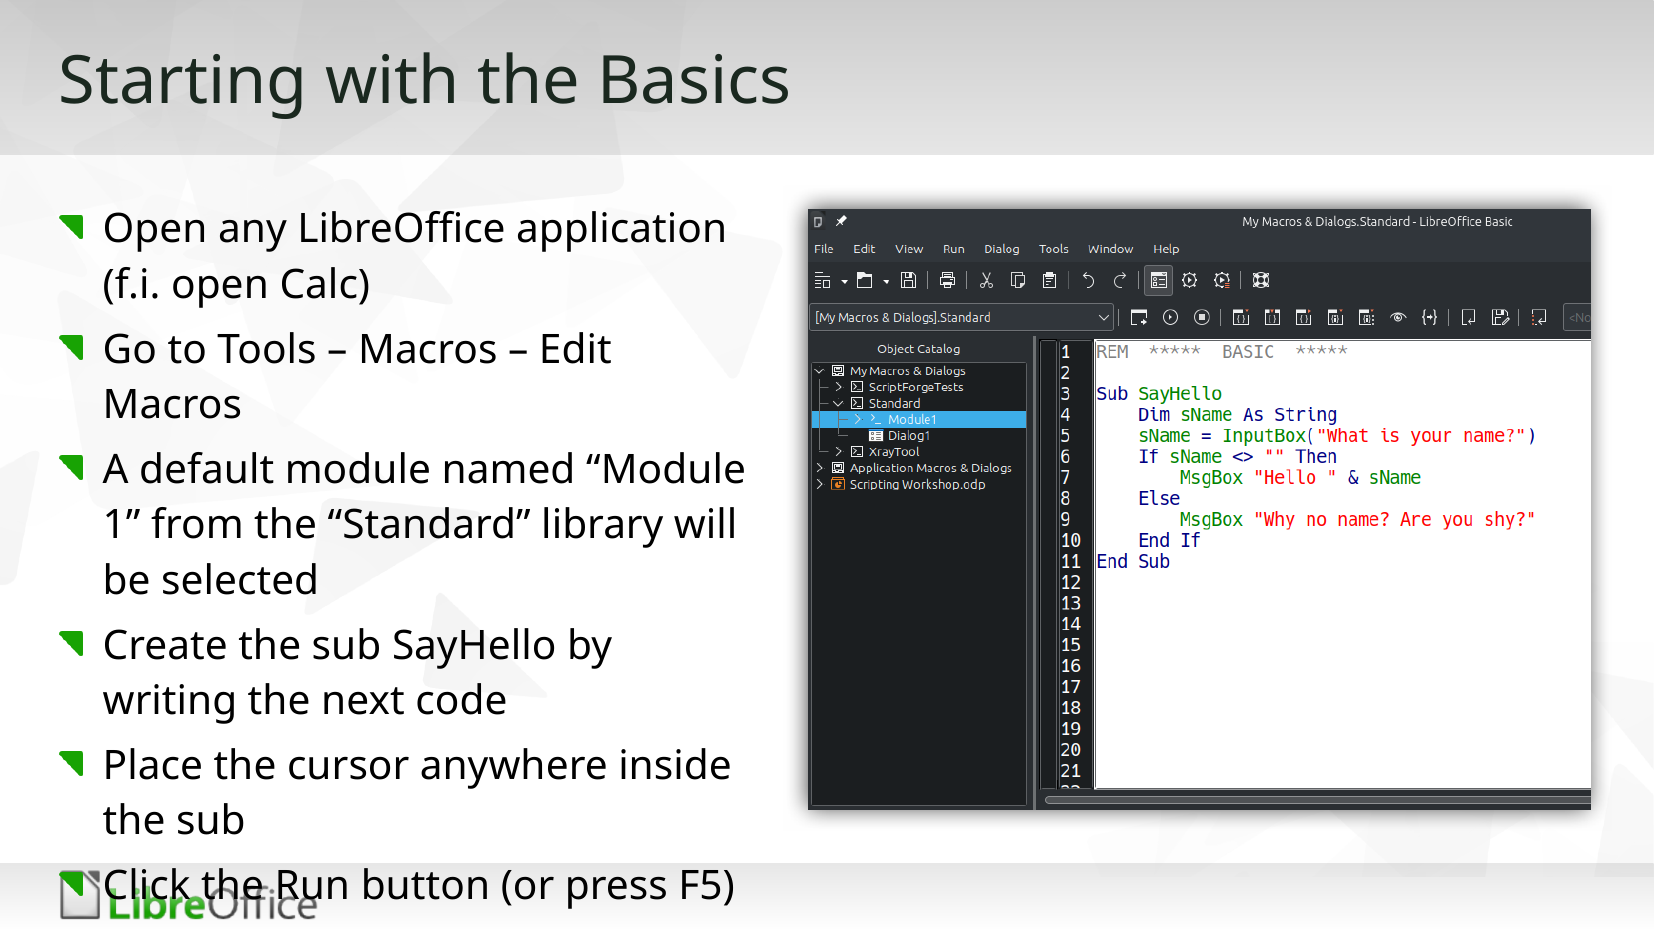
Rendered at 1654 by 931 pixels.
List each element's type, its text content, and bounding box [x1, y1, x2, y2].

picture [0, 0, 783, 698]
picture [808, 209, 1654, 877]
title Starting with the Basics [59, 22, 1595, 133]
list Open any LibreOffice application (f.i. open Calc) Go to Tools – Macros – Edit Macros A default module named “Module 1” from the “Standard” library will be selected Create the sub SayHello by writing the next code Place the cursor anywhere inside the sub Click the Run button (or press F5) [59, 199, 751, 785]
picture [41, 851, 337, 931]
